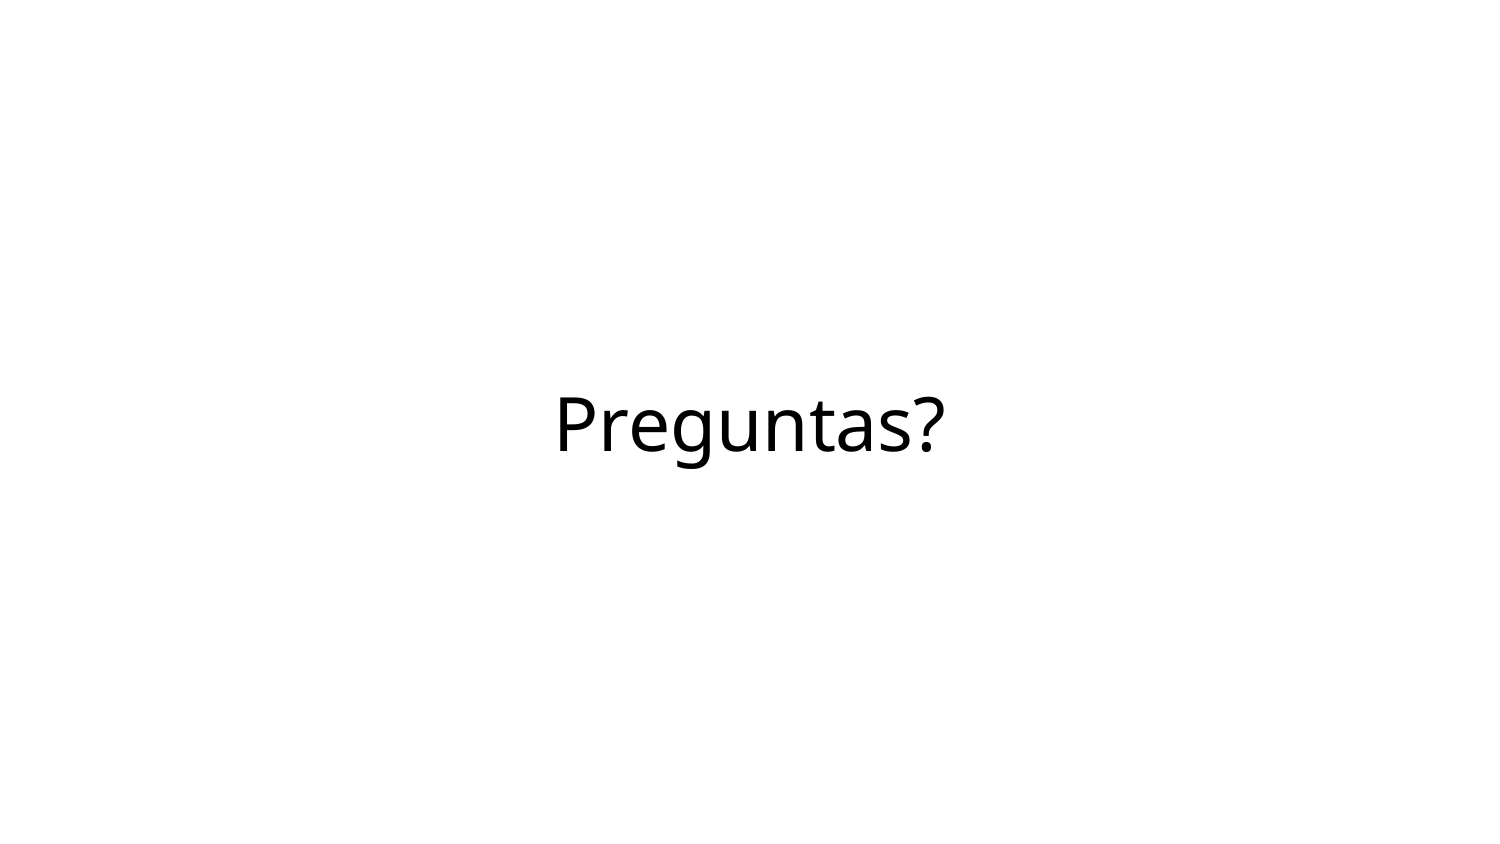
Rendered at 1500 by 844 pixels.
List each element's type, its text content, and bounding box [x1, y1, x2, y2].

title Preguntas? [51, 352, 1449, 491]
